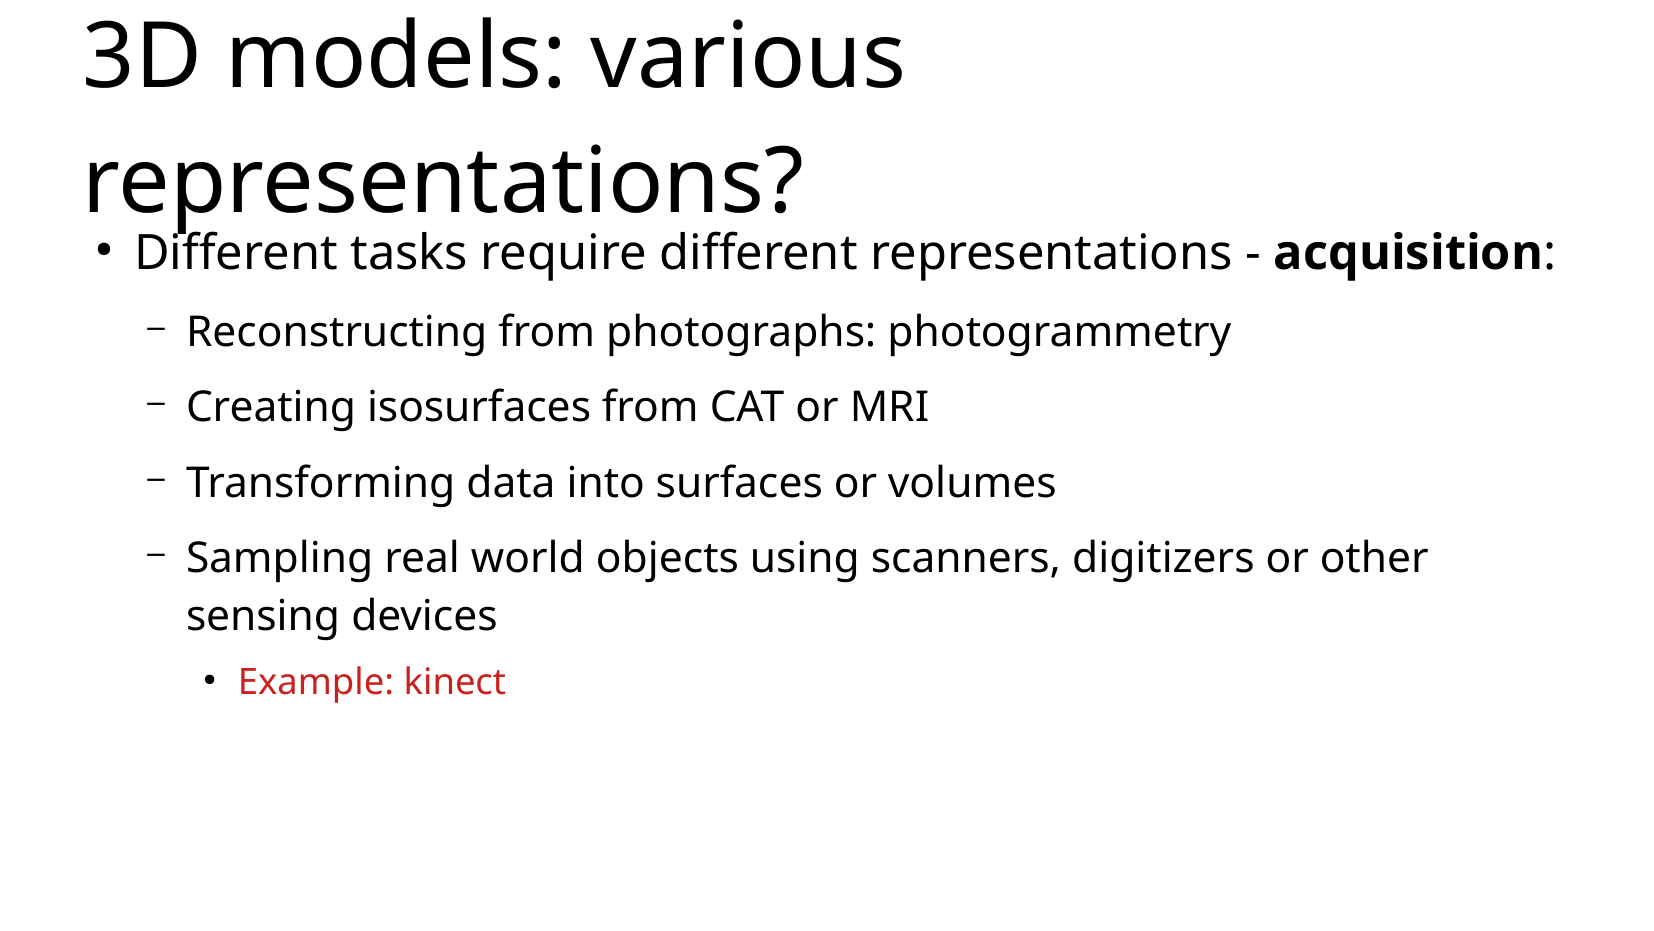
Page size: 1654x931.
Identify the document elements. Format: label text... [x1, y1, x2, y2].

title 3D models: various representations? [82, 37, 1571, 193]
list Different tasks require different representations - acquisition: Reconstructing from photographs: photogrammetry Creating isosurfaces from CAT or MRI Transforming data into surfaces or volumes Sampling real world objects using scanners, digitizers or other sensing devices Example: kinect [82, 217, 1571, 758]
